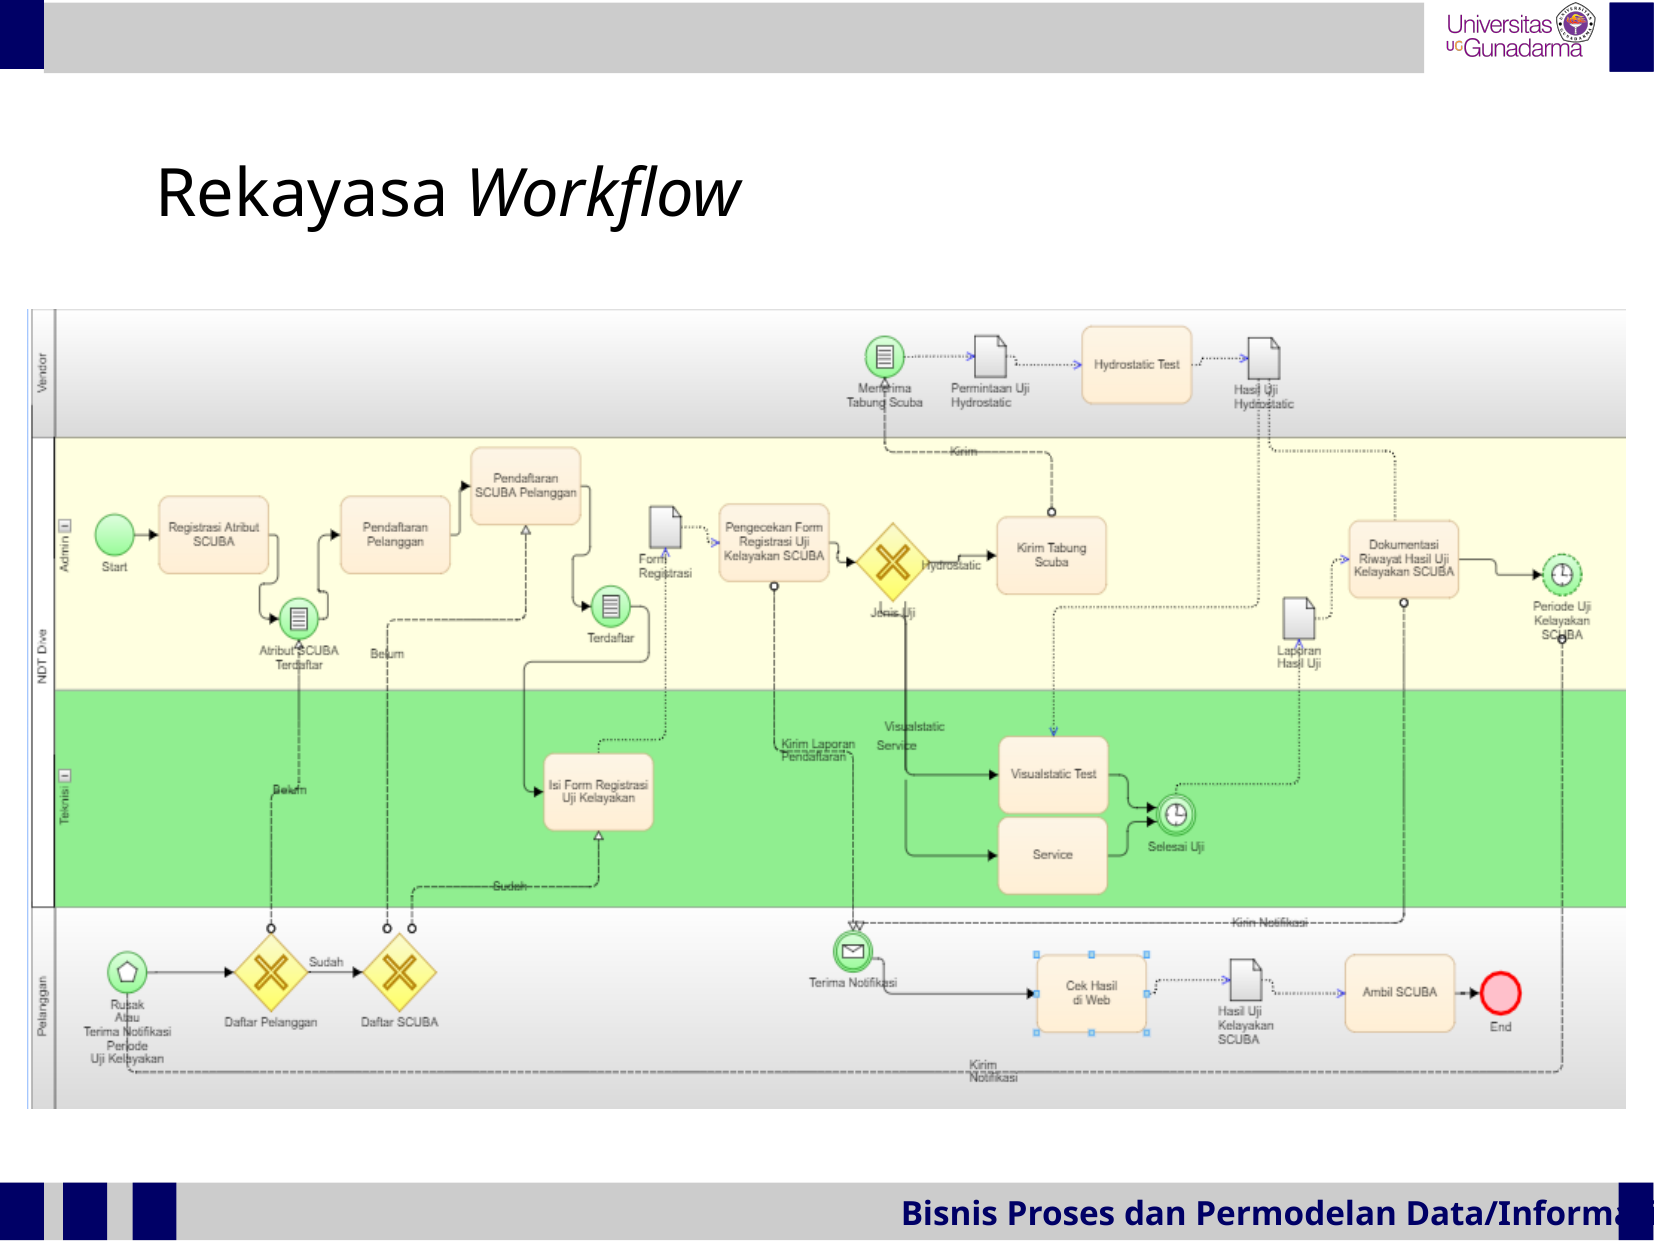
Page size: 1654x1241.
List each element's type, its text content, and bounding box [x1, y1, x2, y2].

title Rekayasa Workflow [140, 123, 1367, 258]
picture [27, 309, 1626, 1109]
picture [1437, 2, 1610, 62]
